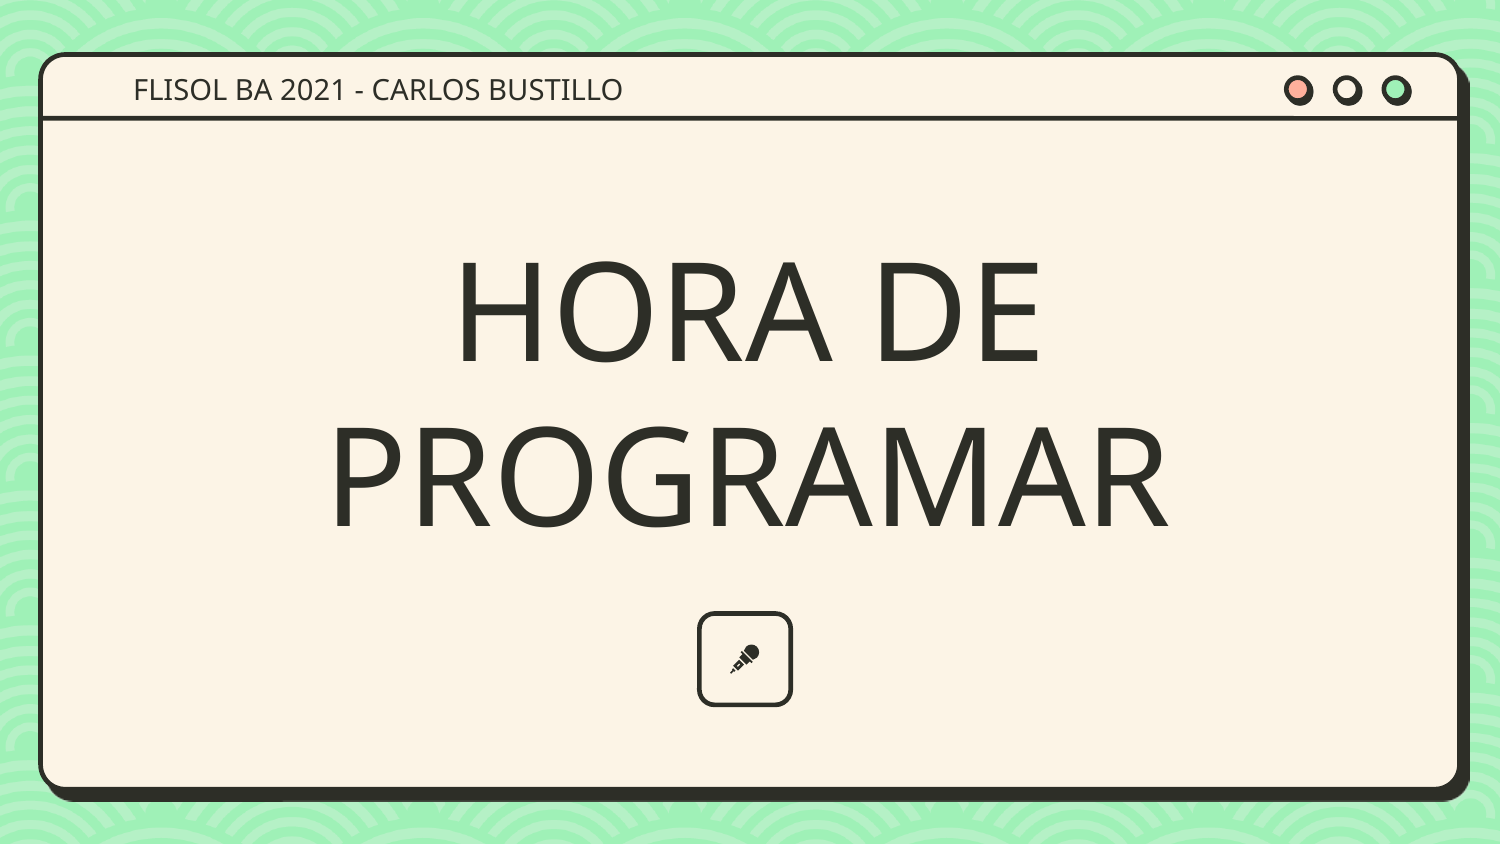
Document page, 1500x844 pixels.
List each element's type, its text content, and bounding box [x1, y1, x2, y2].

title HORA DE PROGRAMAR [260, 257, 1237, 520]
text_box FLISOL BA 2021 - CARLOS BUSTILLO [118, 61, 809, 116]
picture [0, 0, 1500, 844]
text_box [730, 644, 760, 674]
